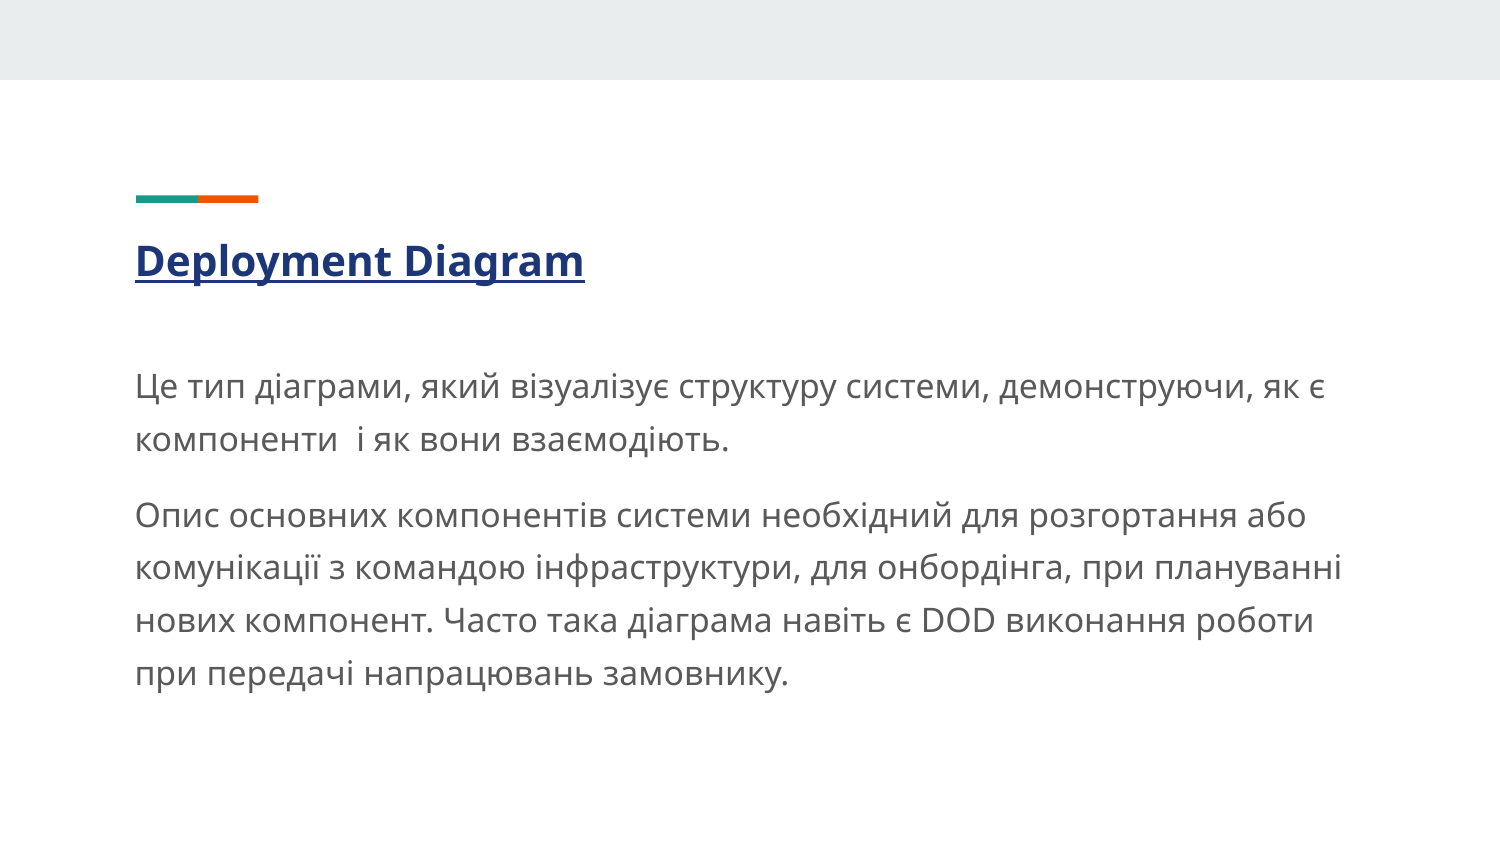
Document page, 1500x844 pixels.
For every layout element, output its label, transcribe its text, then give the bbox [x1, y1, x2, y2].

list Це тип діаграми, який візуалізує структуру системи, демонструючи, як є компоненти і як вони взаємодіють. Опис основних компонентів системи необхідний для розгортання або комунікації з командою інфраструктури, для онбордінга, при плануванні нових компонент. Часто така діаграма навіть є DOD виконання роботи при передачі напрацювань замовнику. [119, 341, 1381, 712]
title Deployment Diagram [119, 216, 1381, 305]
